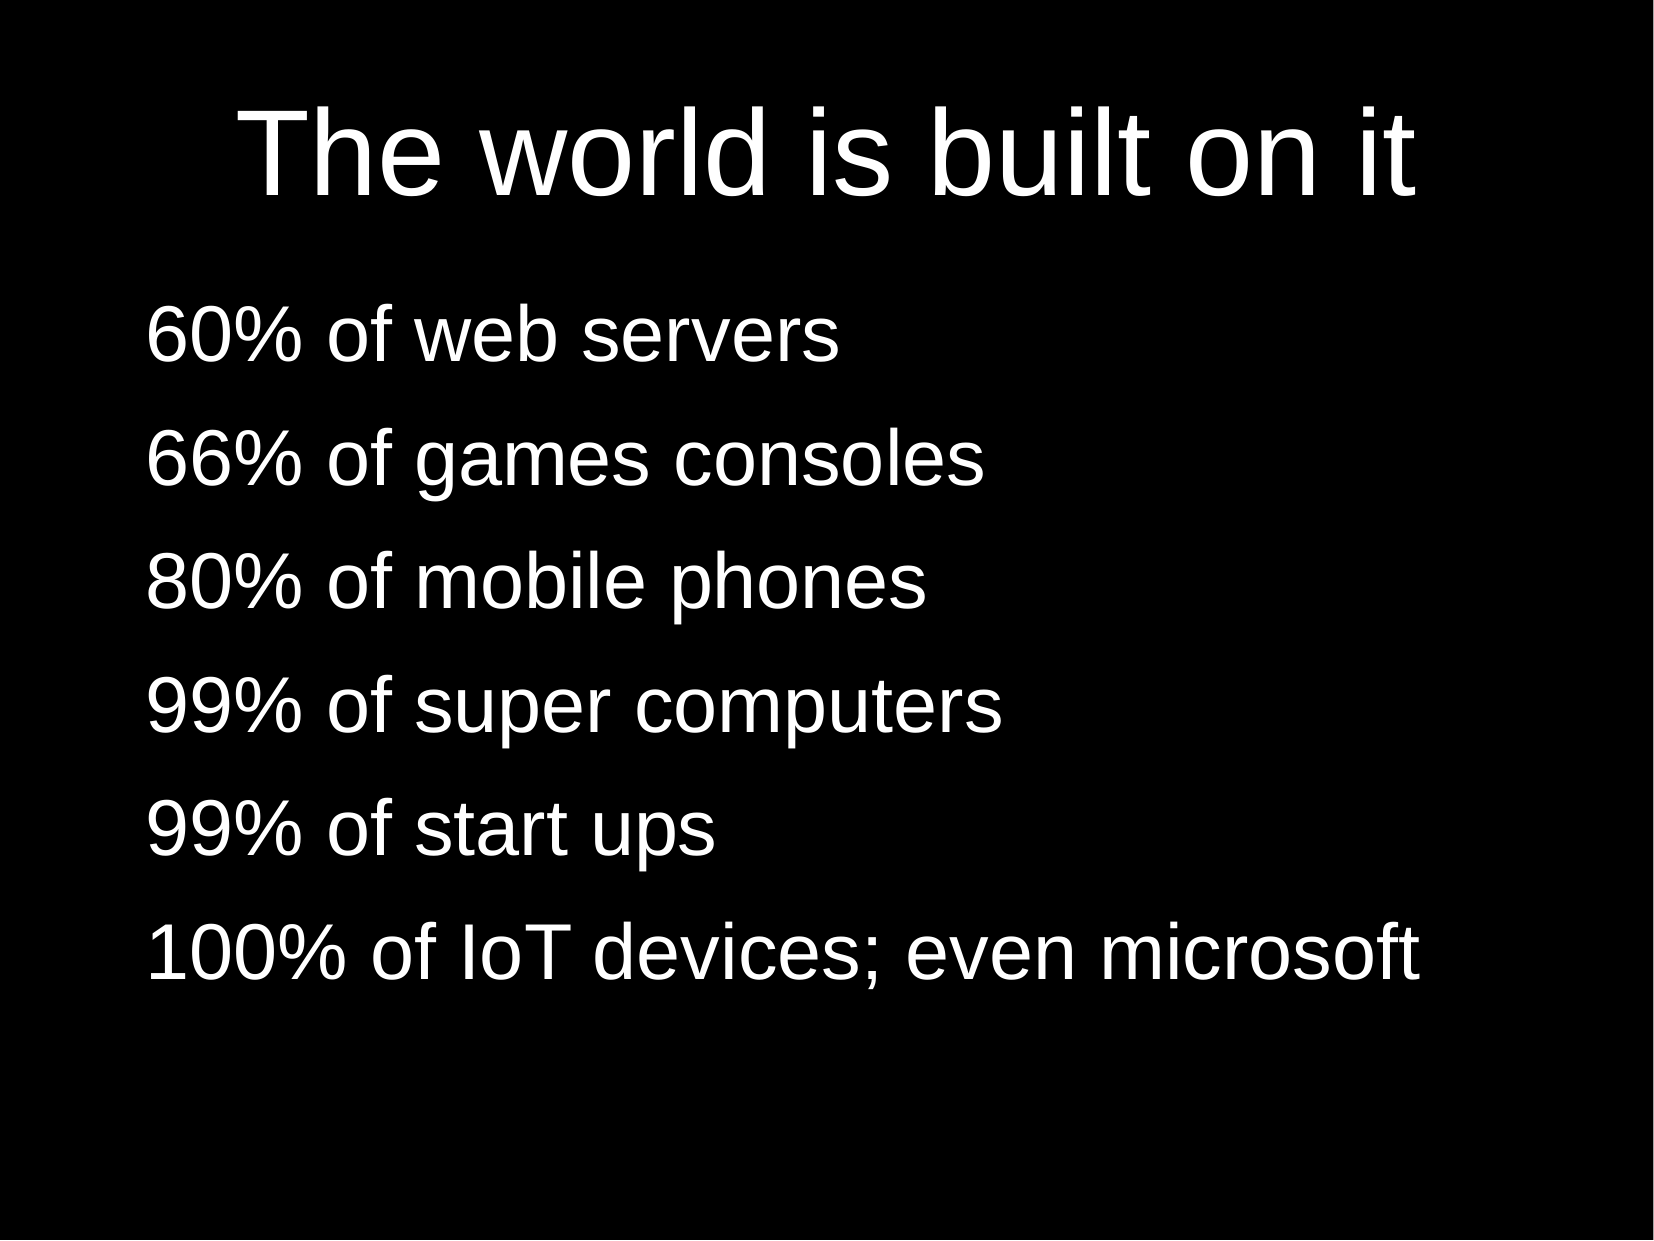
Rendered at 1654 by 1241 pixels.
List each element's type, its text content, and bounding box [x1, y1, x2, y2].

list 60% of web servers 66% of games consoles 80% of mobile phones 99% of super computers 99% of start ups 100% of IoT devices; even microsoft [82, 290, 1571, 1010]
title The world is built on it [82, 49, 1571, 257]
